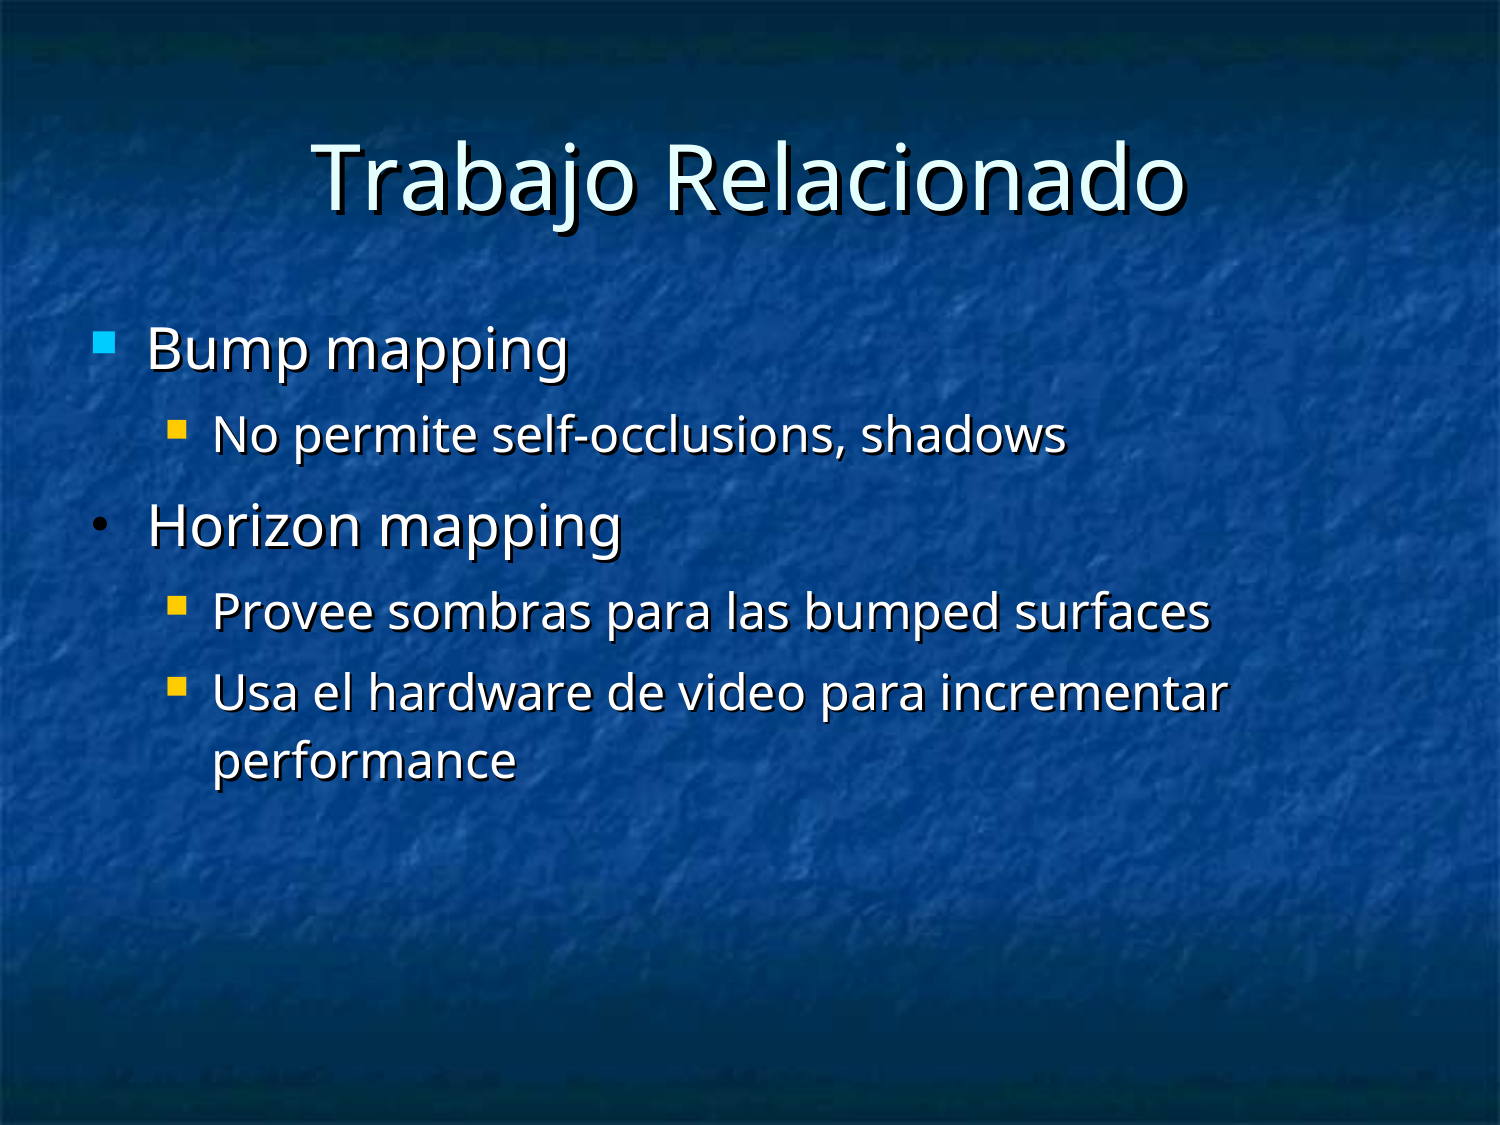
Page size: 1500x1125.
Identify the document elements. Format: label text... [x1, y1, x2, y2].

picture [0, 0, 1500, 1125]
list Bump mapping No permite self-occlusions, shadows Horizon mapping Provee sombras para las bumped surfaces Usa el hardware de video para incrementar performance [75, 299, 1351, 1000]
title Trabajo Relacionado [75, 62, 1426, 288]
